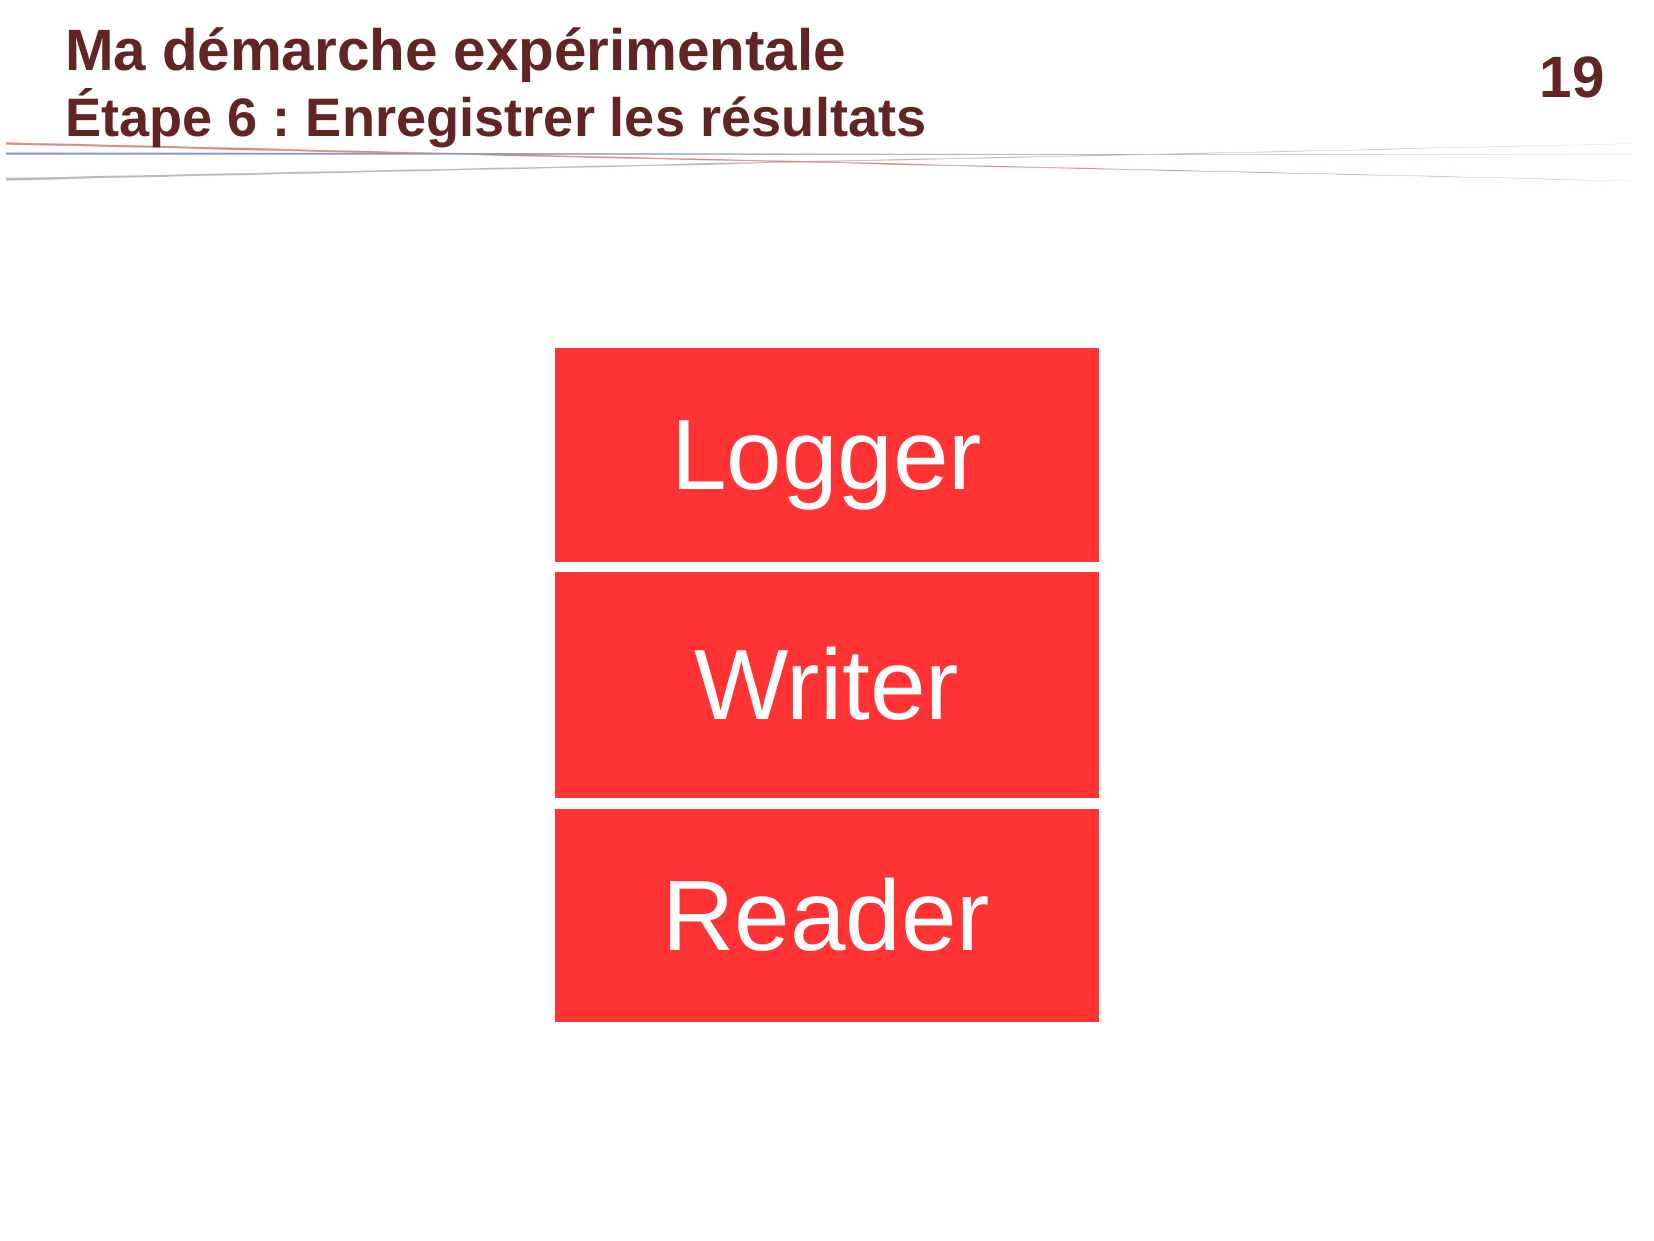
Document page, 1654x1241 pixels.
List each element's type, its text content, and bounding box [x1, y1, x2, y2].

title Ma démarche expérimentale Étape 6 : Enregistrer les résultats [0, 11, 993, 130]
text_box Writer [555, 572, 1099, 798]
text_box Reader [555, 809, 1099, 1022]
picture [6, 133, 1632, 208]
text_box Logger [555, 348, 1099, 562]
title 19 [1507, 15, 1638, 134]
